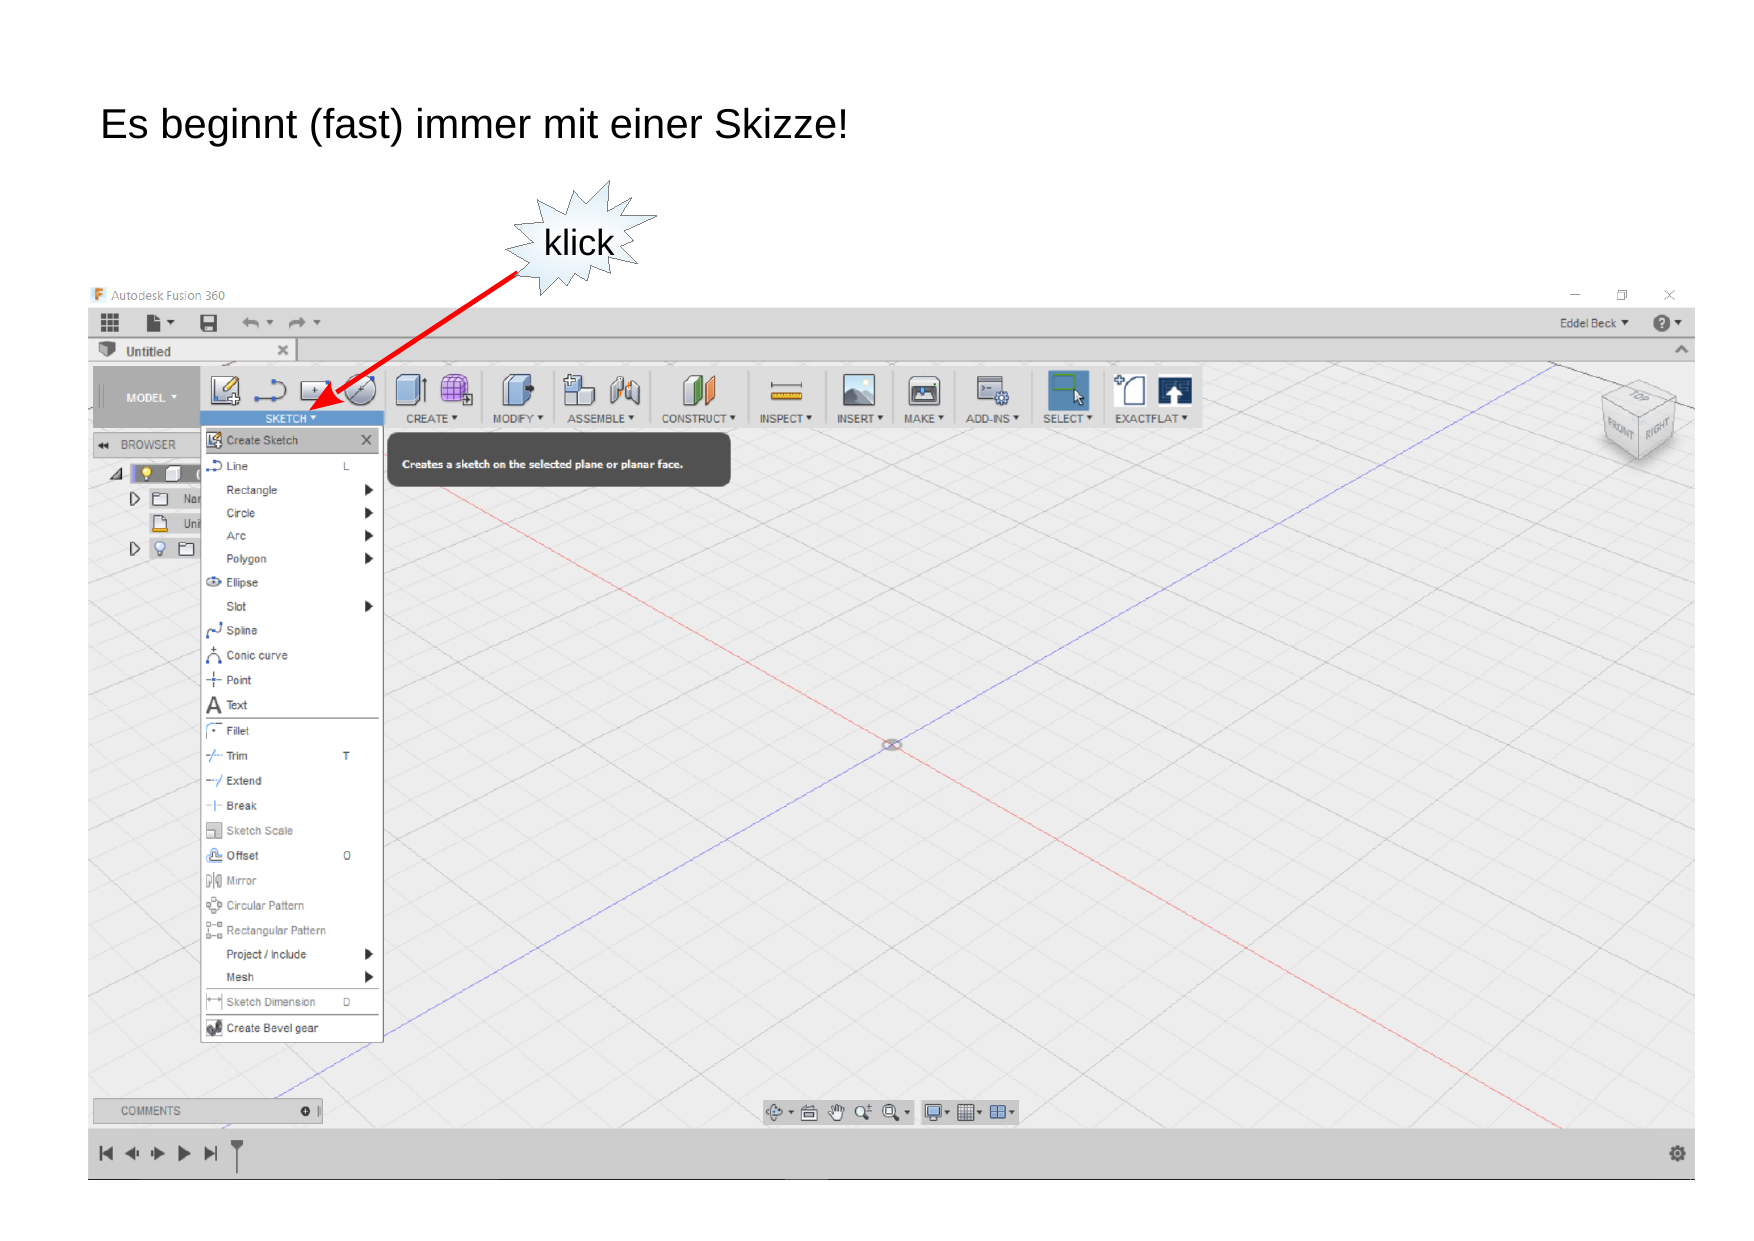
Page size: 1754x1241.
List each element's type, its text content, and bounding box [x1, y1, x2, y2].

title Es beginnt (fast) immer mit einer Skizze! [100, 100, 1546, 149]
text_box [514, 223, 529, 239]
picture [88, 283, 1695, 1180]
text_box klick [529, 215, 634, 271]
text_box [505, 243, 590, 296]
text_box [537, 180, 632, 215]
text_box [634, 215, 657, 227]
